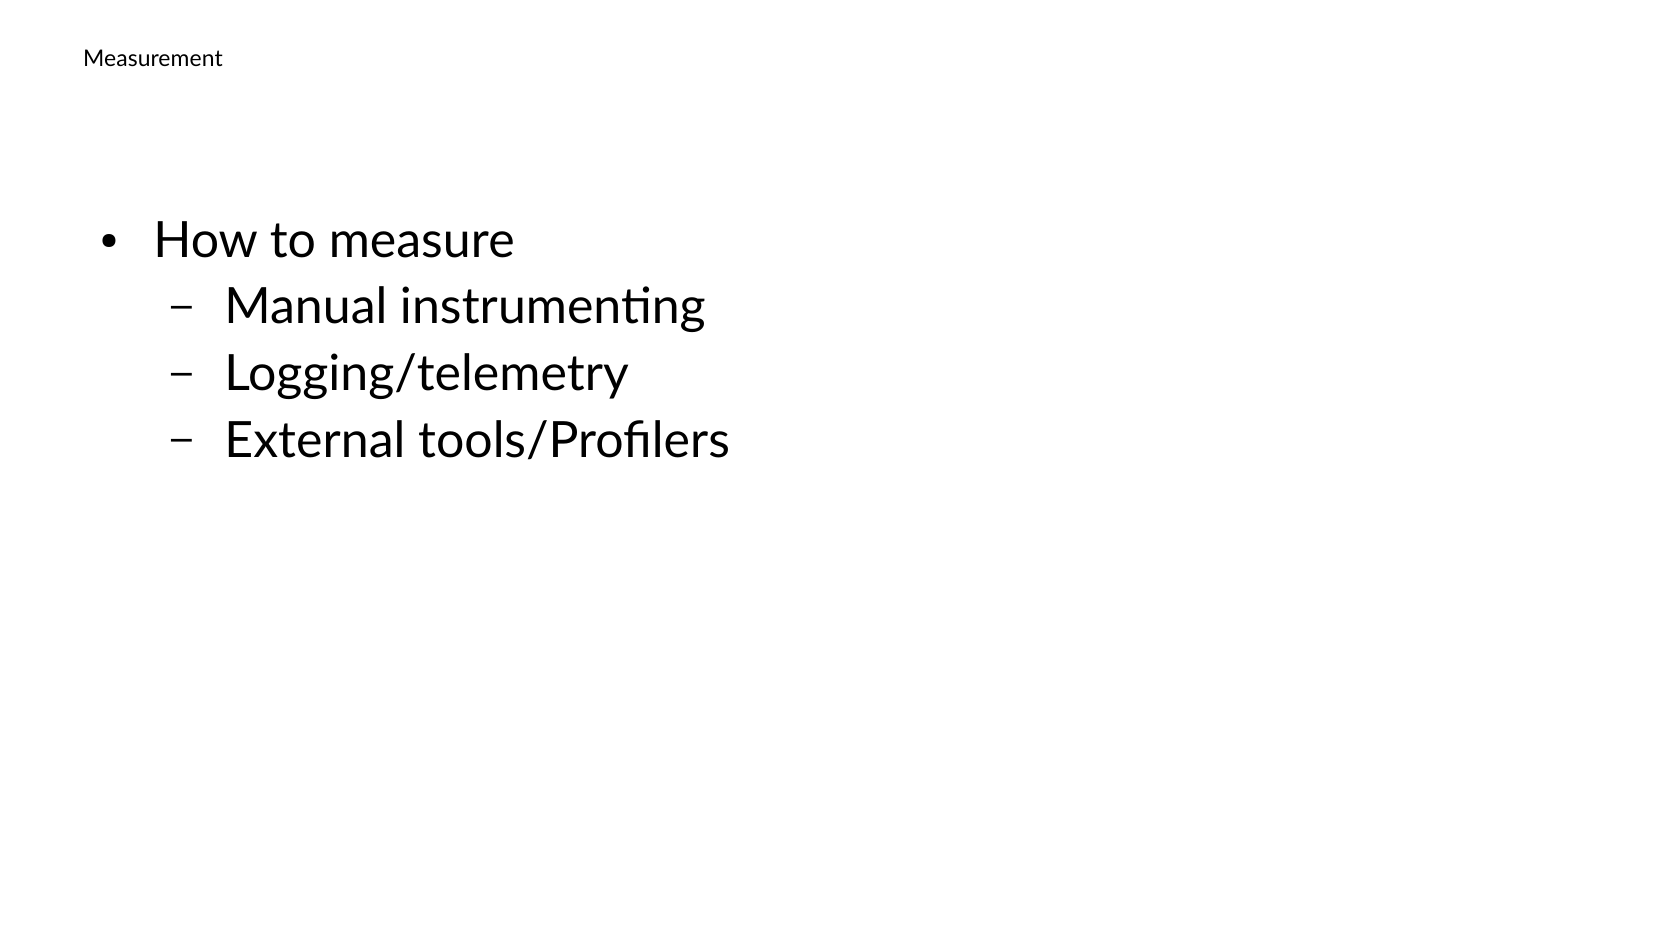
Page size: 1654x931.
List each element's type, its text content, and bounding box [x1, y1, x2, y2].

list How to measure Manual instrumenting Logging/telemetry External tools/Profilers [82, 217, 1571, 839]
title Measurement [83, 0, 1571, 119]
